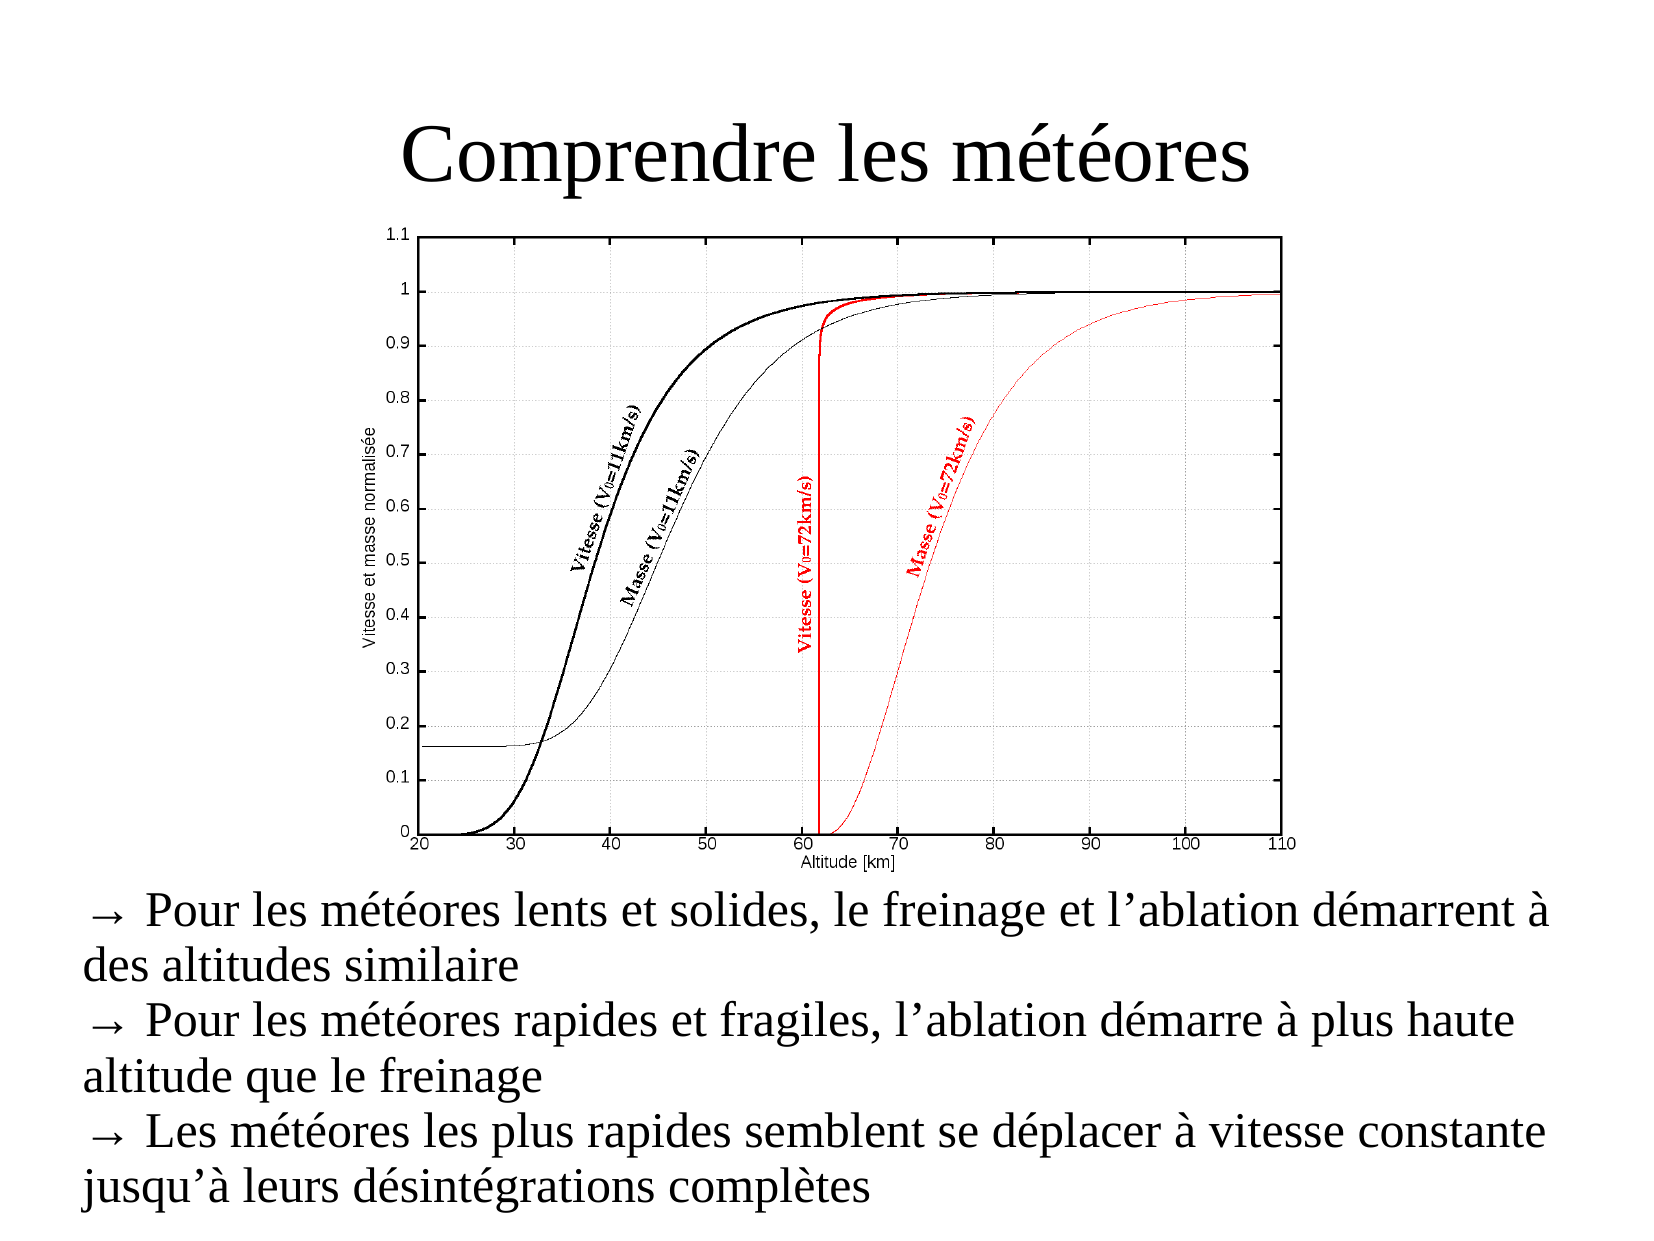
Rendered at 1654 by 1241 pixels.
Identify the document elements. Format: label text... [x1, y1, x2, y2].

title Comprendre les météores [82, 49, 1571, 257]
subtitle → Pour les météores lents et solides, le freinage et l’ablation démarrent à des altitudes similaire → Pour les météores rapides et fragiles, l’ablation démarre à plus haute altitude que le freinage → Les météores les plus rapides semblent se déplacer à vitesse constante jusqu’à leurs désintégrations complètes [82, 870, 1571, 1225]
picture [340, 224, 1314, 874]
